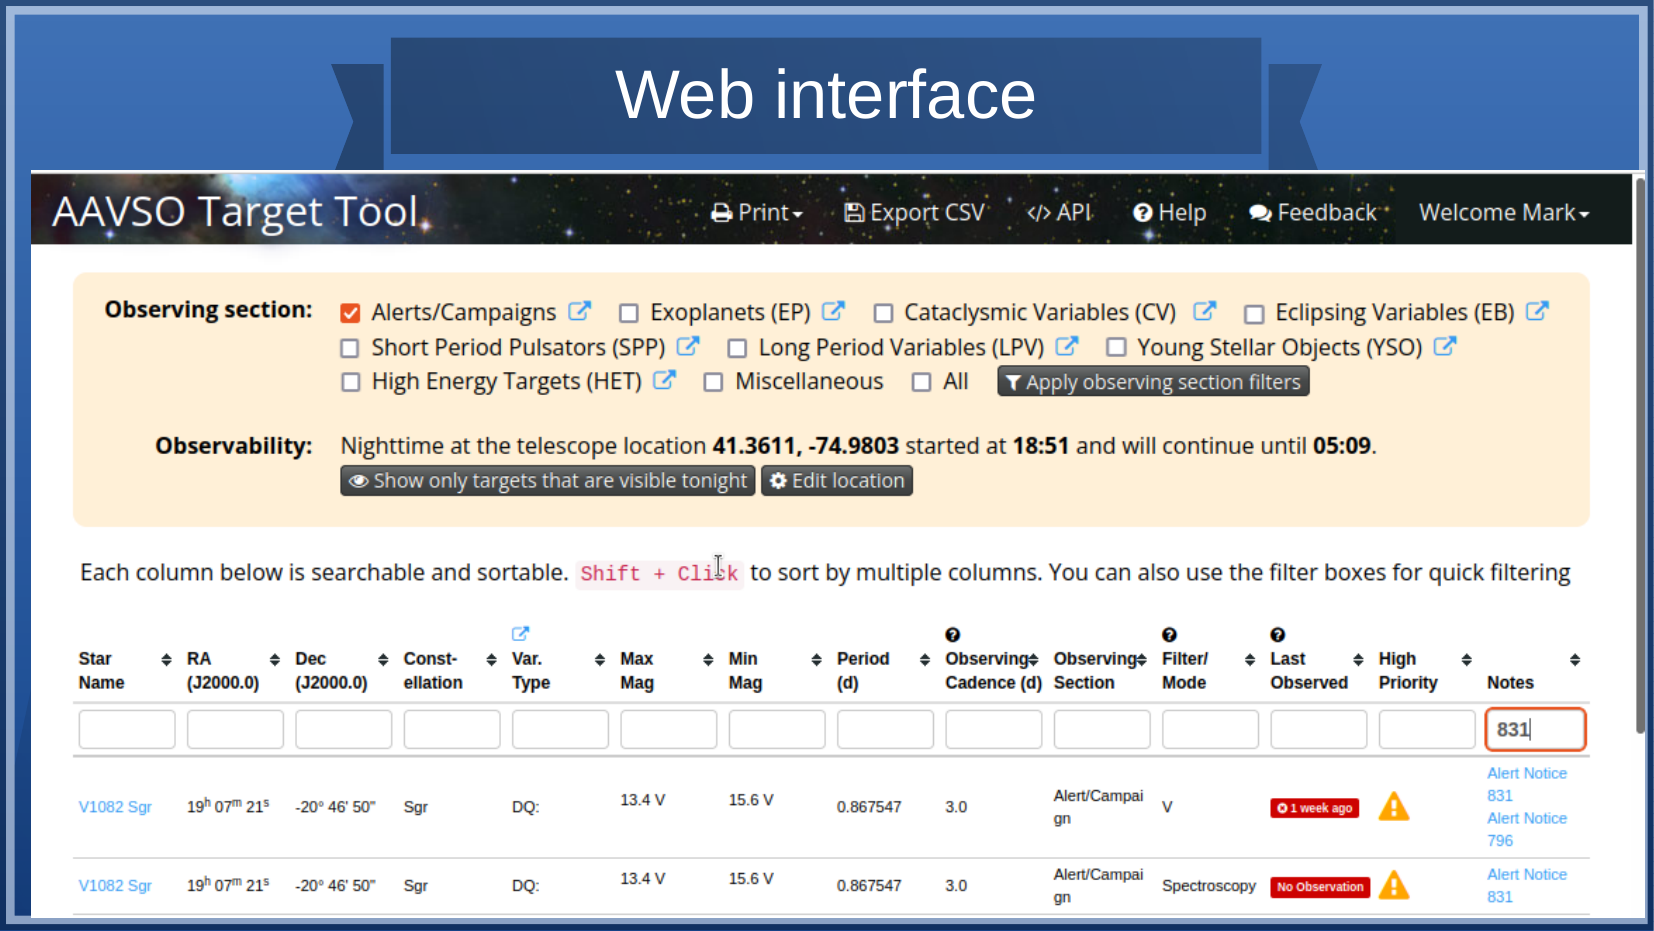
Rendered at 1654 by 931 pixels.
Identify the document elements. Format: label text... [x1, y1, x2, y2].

picture [31, 170, 1645, 918]
title Web interface [389, 35, 1264, 154]
